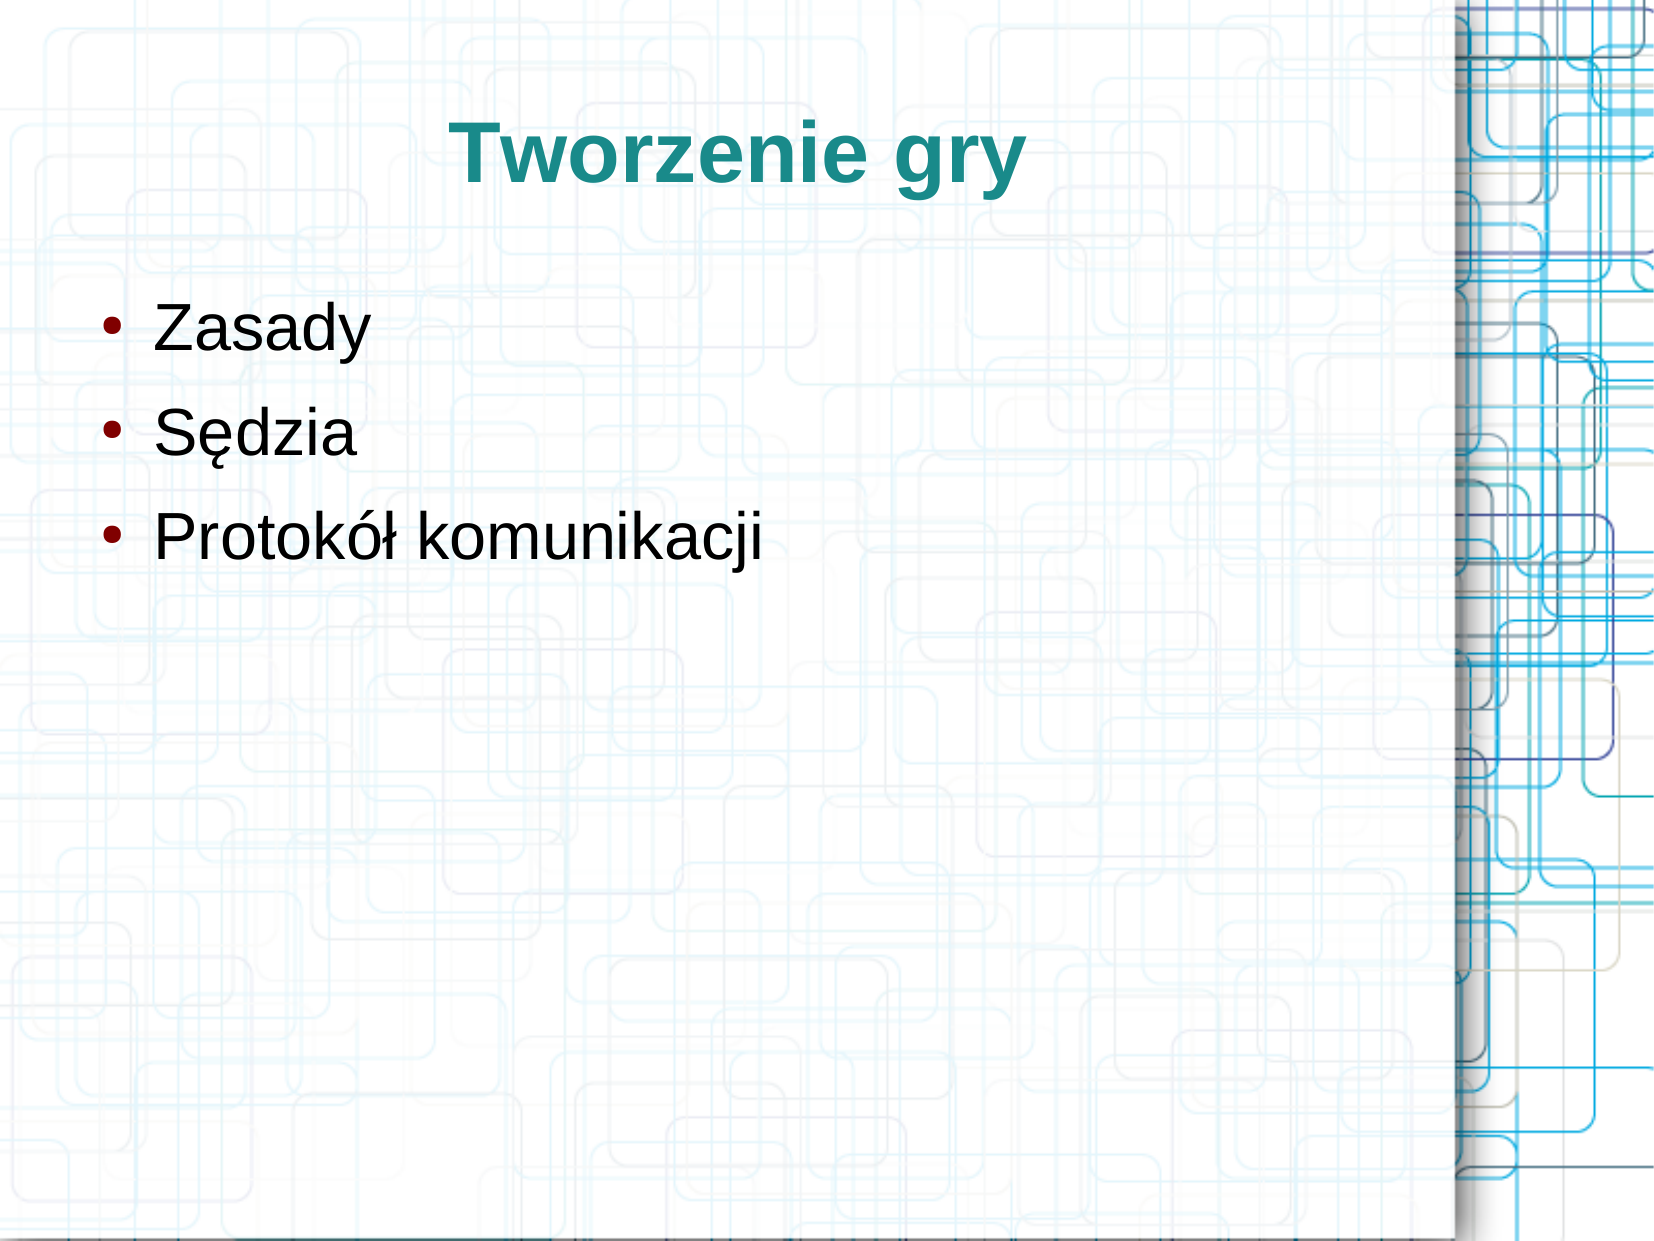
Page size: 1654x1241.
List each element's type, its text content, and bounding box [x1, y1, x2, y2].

list Zasady Sędzia Protokół komunikacji [82, 290, 1418, 1241]
picture [0, 0, 1654, 1241]
title Tworzenie gry [59, 49, 1418, 257]
